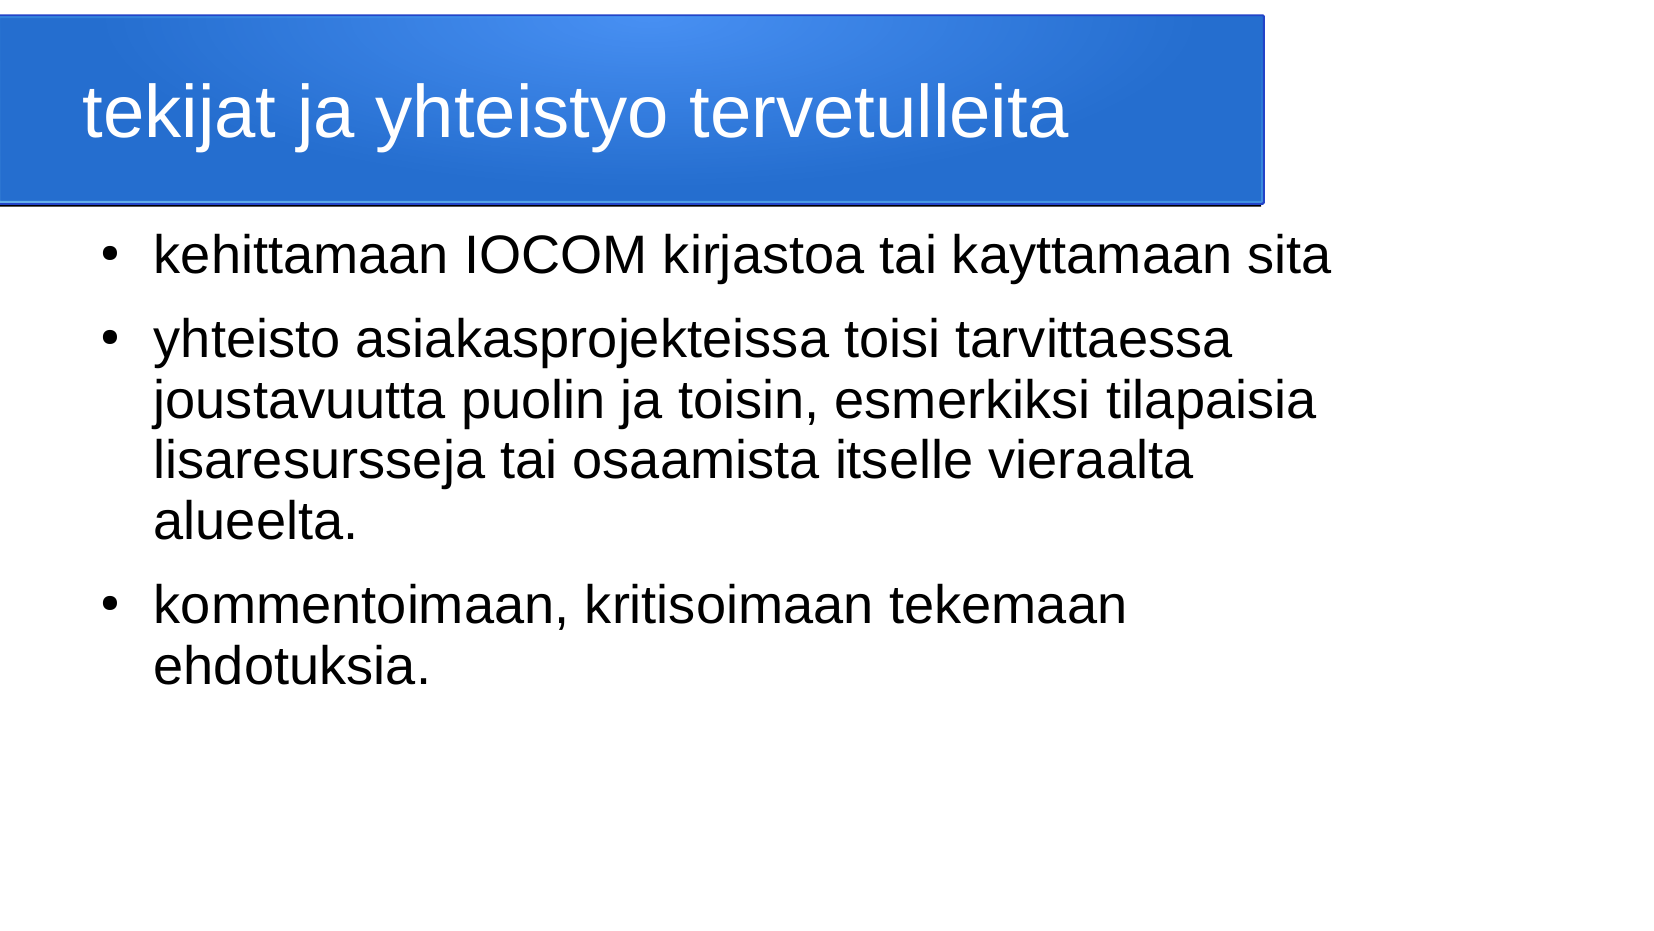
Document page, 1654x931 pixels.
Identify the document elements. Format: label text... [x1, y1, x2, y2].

title tekijat ja yhteistyo tervetulleita [82, 35, 1235, 189]
list kehittamaan IOCOM kirjastoa tai kayttamaan sita yhteisto asiakasprojekteissa toisi tarvittaessa joustavuutta puolin ja toisin, esmerkiksi tilapaisia lisaresursseja tai osaamista itselle vieraalta alueelta. kommentoimaan, kritisoimaan tekemaan ehdotuksia. [82, 224, 1411, 811]
